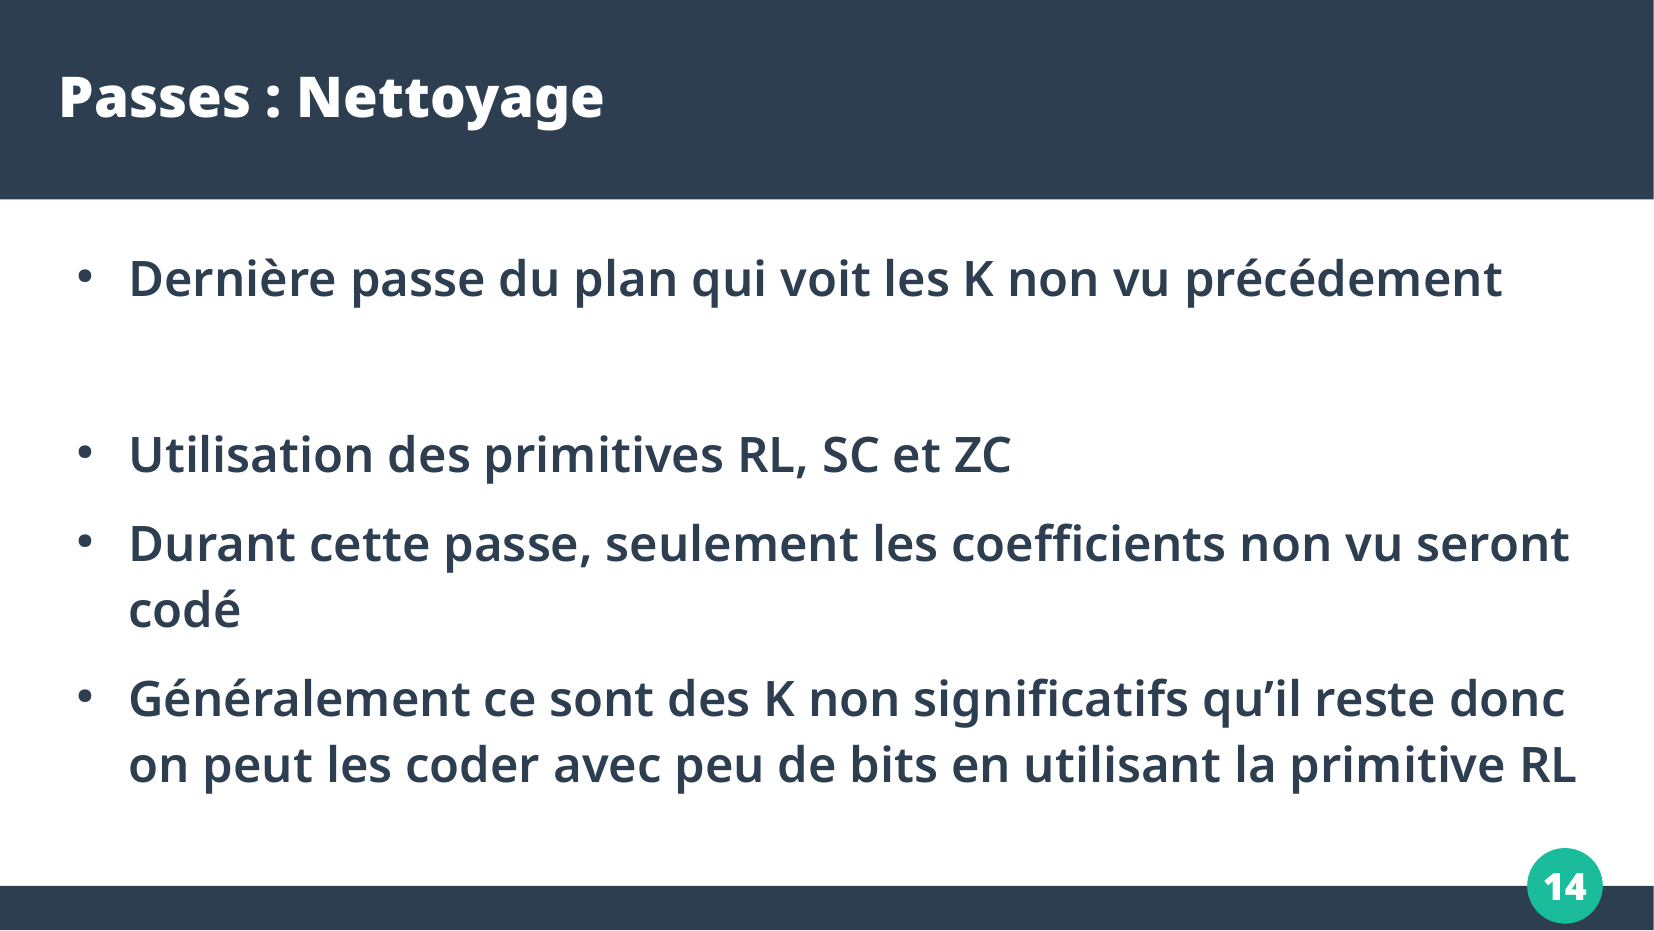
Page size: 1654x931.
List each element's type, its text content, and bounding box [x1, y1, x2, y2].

list Dernière passe du plan qui voit les K non vu précédement Utilisation des primitives RL, SC et ZC Durant cette passe, seulement les coefficients non vu seront codé Généralement ce sont des K non significatifs qu’il reste donc on peut les coder avec peu de bits en utilisant la primitive RL [59, 243, 1595, 864]
title Passes : Nettoyage [59, 37, 1595, 155]
